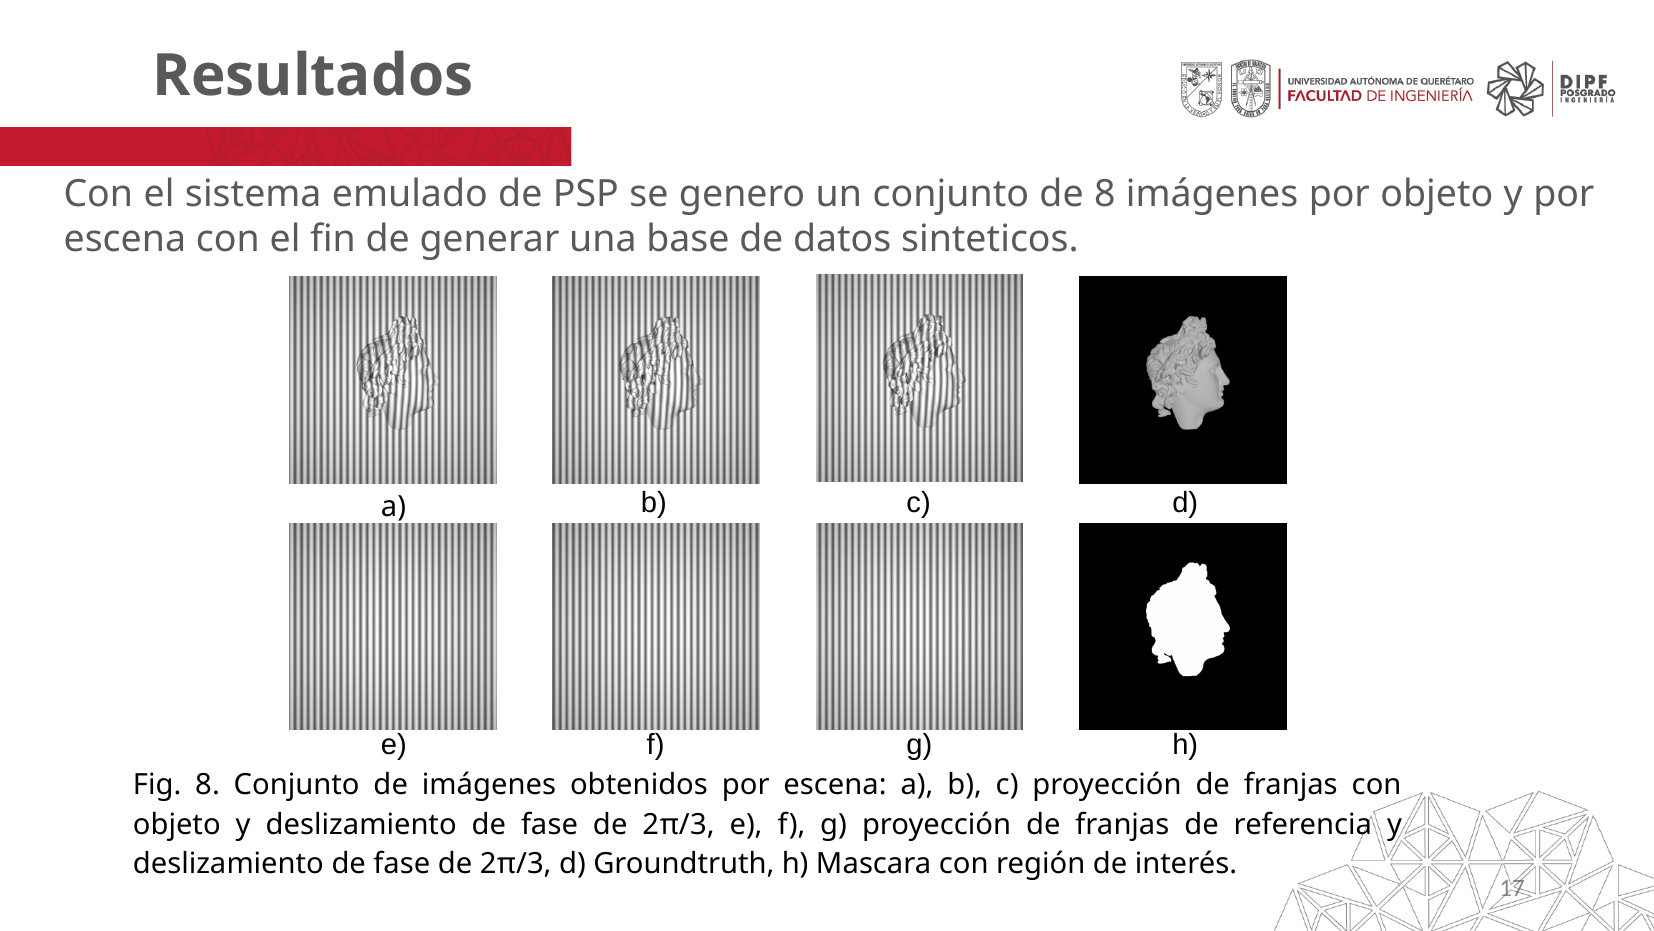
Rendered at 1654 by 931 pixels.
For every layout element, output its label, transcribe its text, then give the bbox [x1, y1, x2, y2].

text_box a) [366, 478, 544, 527]
picture [289, 276, 497, 484]
picture [552, 523, 760, 730]
picture [552, 276, 760, 484]
picture [816, 523, 1023, 730]
picture [1079, 276, 1287, 484]
picture [289, 523, 497, 730]
picture [1176, 54, 1620, 133]
picture [0, 127, 572, 166]
text_box g) [891, 720, 1069, 769]
text_box f) [631, 720, 810, 769]
text_box c) [891, 478, 1069, 526]
picture [1079, 523, 1287, 730]
text_box Con el sistema emulado de PSP se genero un conjunto de 8 imágenes por objeto y por escena con el fin de generar una base de datos sinteticos. [48, 162, 1612, 267]
text_box e) [366, 720, 544, 769]
picture [1257, 781, 1654, 931]
text_box Resultados [54, 11, 572, 127]
text_box Fig. 8. Conjunto de imágenes obtenidos por escena: a), b), c) proyección de franjas con objeto y deslizamiento de fase de 2π/3, e), f), g) proyección de franjas de referencia y deslizamiento de fase de 2π/3, d) Groundtruth, h) Mascara con región de interés. [118, 755, 1418, 904]
text_box d) [1157, 478, 1335, 526]
text_box h) [1157, 720, 1335, 769]
picture [816, 274, 1023, 482]
text_box b) [625, 478, 804, 526]
